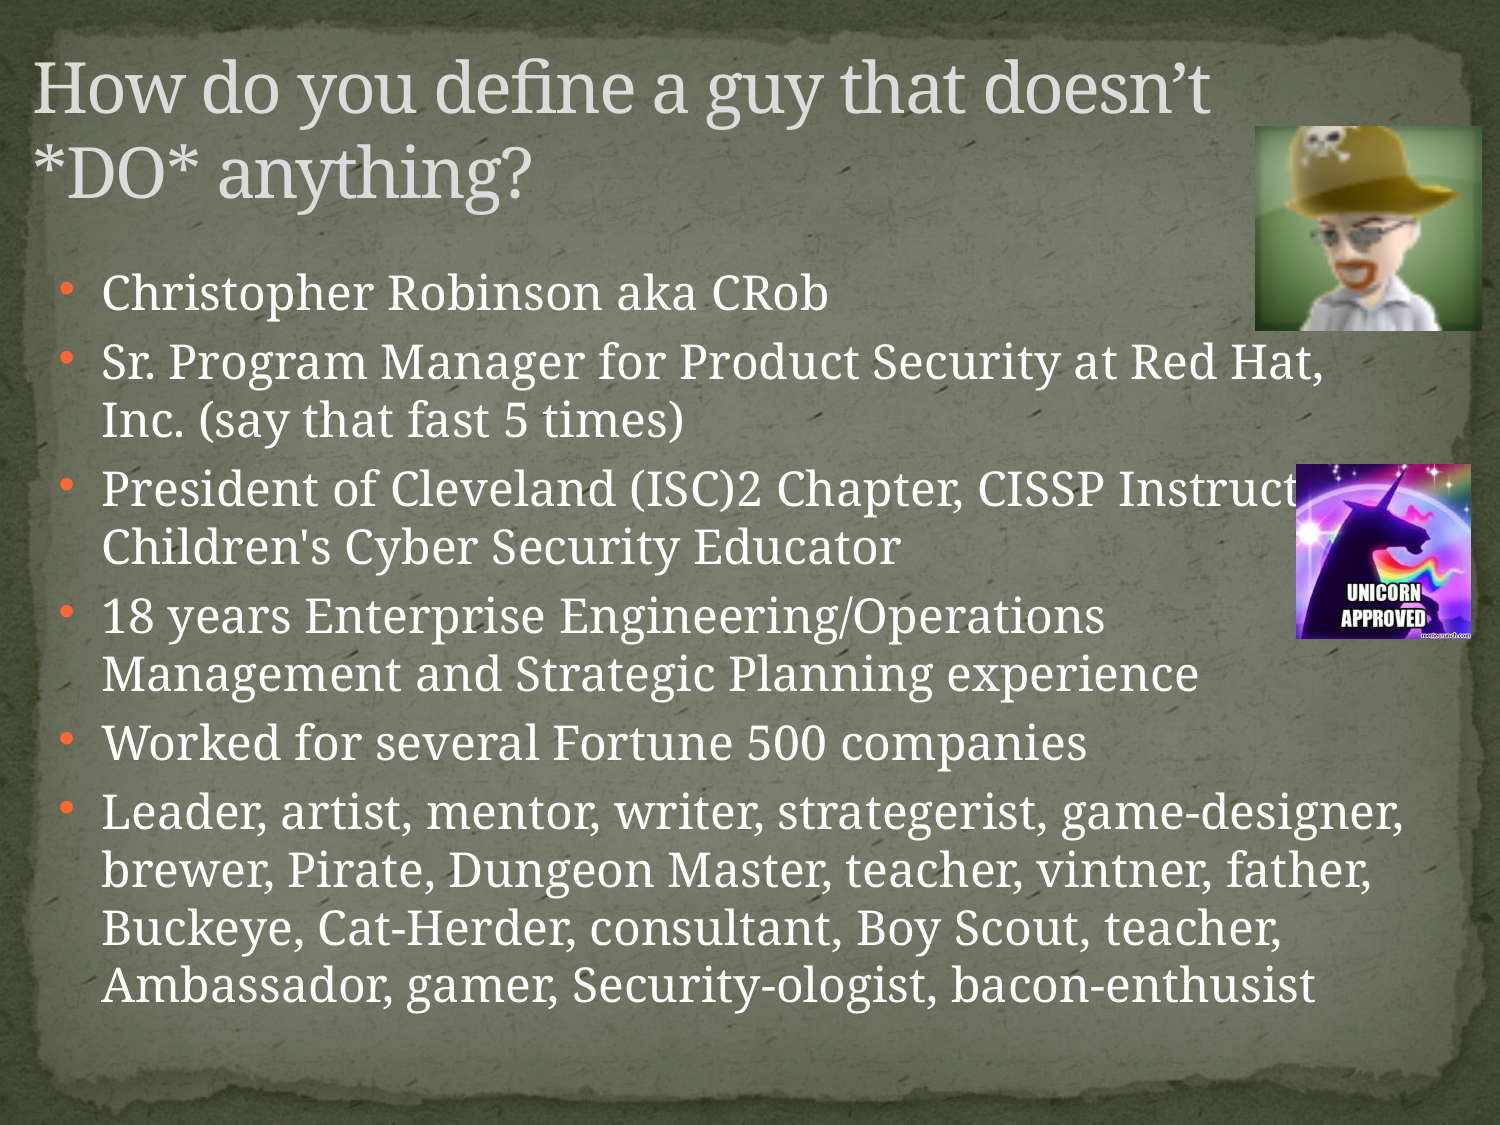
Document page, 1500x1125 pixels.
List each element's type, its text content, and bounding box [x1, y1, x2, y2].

list Christopher Robinson aka CRob Sr. Program Manager for Product Security at Red Hat, Inc. (say that fast 5 times) President of Cleveland (ISC)2 Chapter, CISSP Instructor, Children's Cyber Security Educator 18 years Enterprise Engineering/Operations Management and Strategic Planning experience Worked for several Fortune 500 companies Leader, artist, mentor, writer, strategerist, game-designer, brewer, Pirate, Dungeon Master, teacher, vintner, father, Buckeye, Cat-Herder, consultant, Boy Scout, teacher, Ambassador, gamer, Security-ologist, bacon-enthusist [30, 255, 1425, 1068]
title How do you define a guy that doesn’t *DO* anything? [17, 35, 1367, 220]
picture [0, 0, 1500, 1125]
